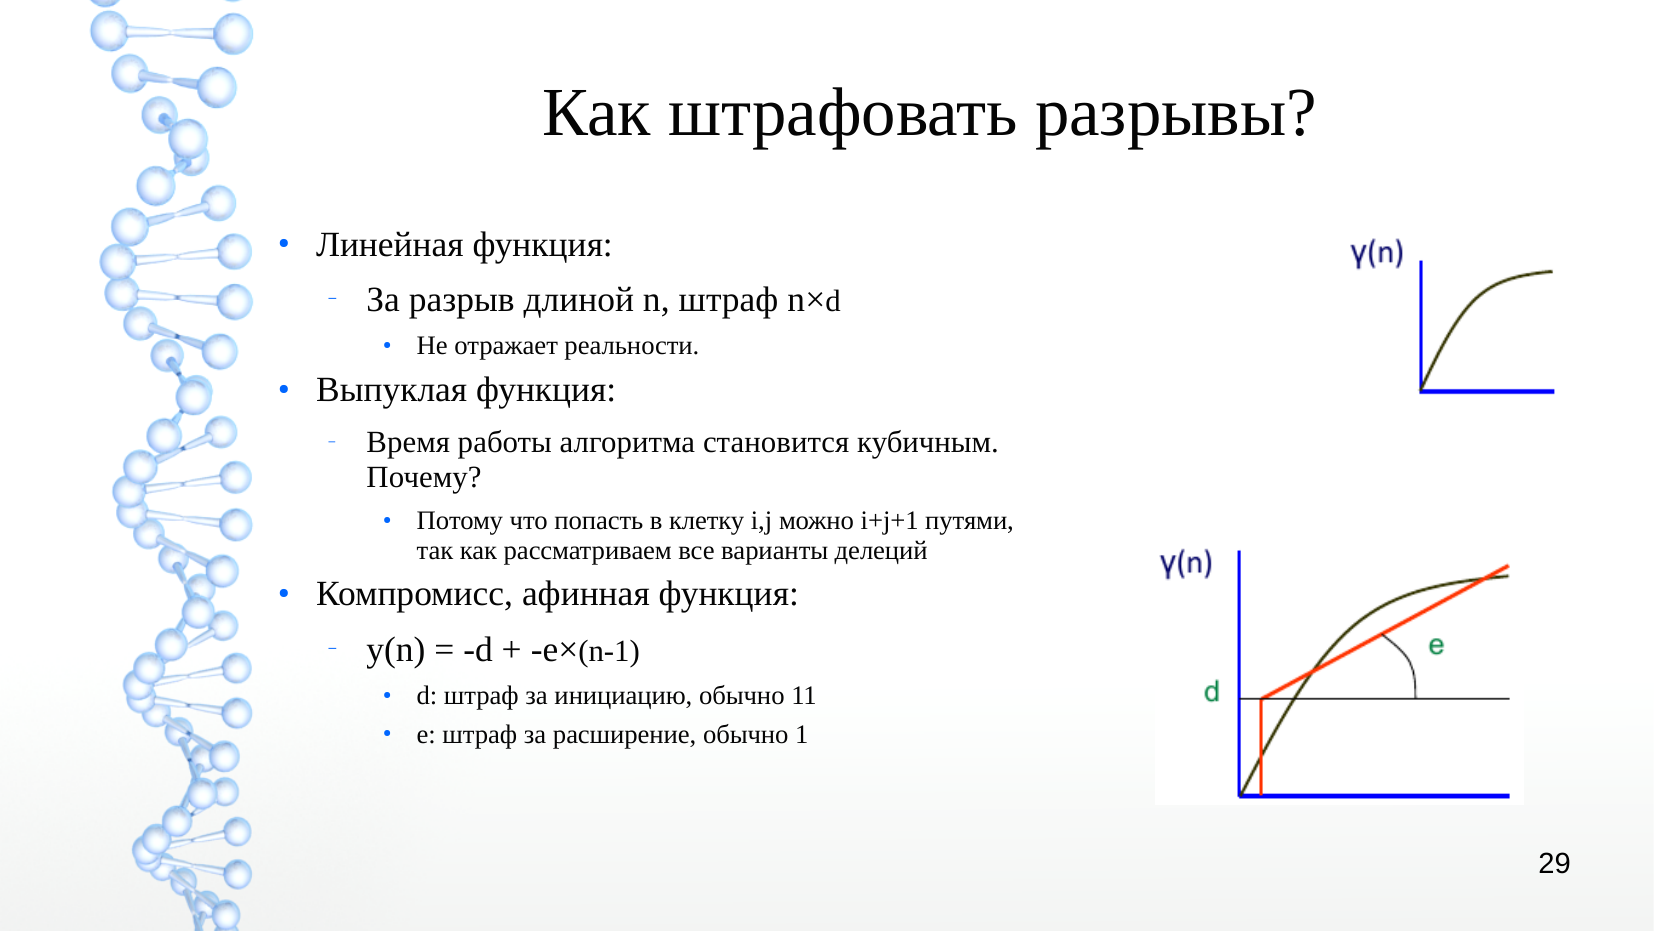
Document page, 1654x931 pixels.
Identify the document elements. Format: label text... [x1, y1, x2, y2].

picture [0, 0, 1654, 931]
title Как штрафовать разрывы? [265, 35, 1595, 189]
list Линейная функция: За разрыв длиной n, штраф n×d Не отражает реальности. Выпуклая функция: Время работы алгоритма становится кубичным. Почему? Потому что попасть в клетку i,j можно i+j+1 путями, так как рассматриваем все варианты делеций Компромисс, афинная функция: y(n) = -d + -e×(n-1) d: штраф за инициацию, обычно 11 e: штраф за расширение, обычно 1 [265, 224, 1028, 764]
